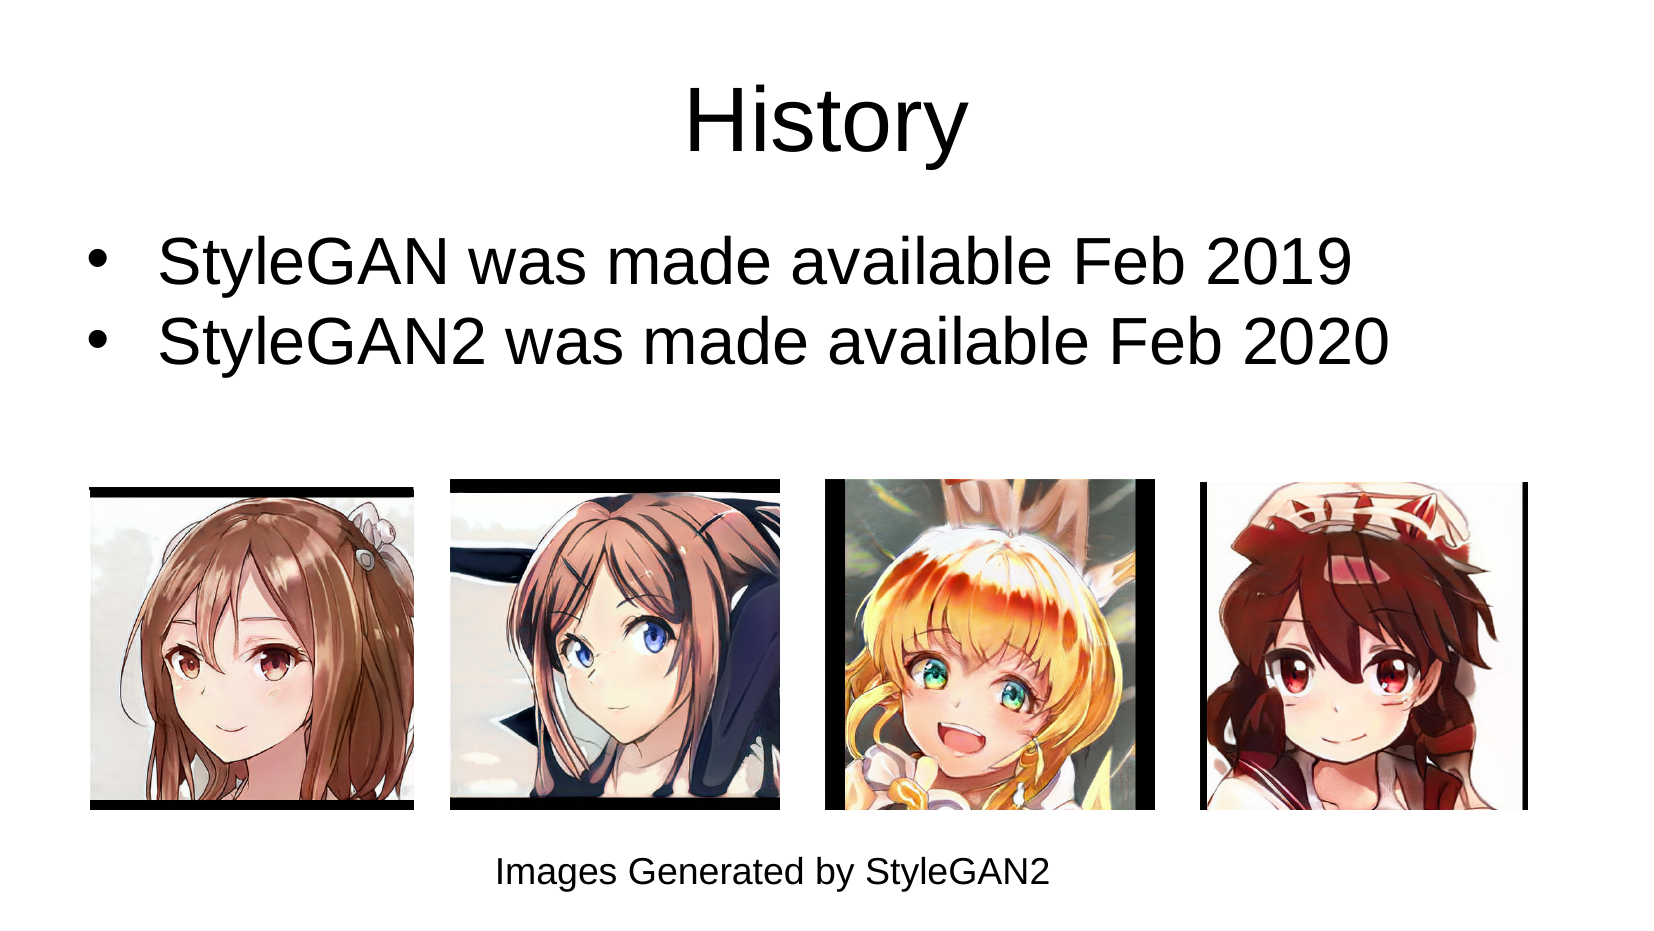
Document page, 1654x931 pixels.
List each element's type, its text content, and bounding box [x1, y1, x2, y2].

picture [89, 486, 414, 810]
title History [82, 37, 1571, 193]
picture [825, 479, 1155, 810]
list StyleGAN was made available Feb 2019 StyleGAN2 was made available Feb 2020 [82, 217, 1571, 758]
text_box Images Generated by StyleGAN2 [479, 839, 1110, 900]
picture [450, 479, 780, 810]
picture [1200, 482, 1528, 810]
